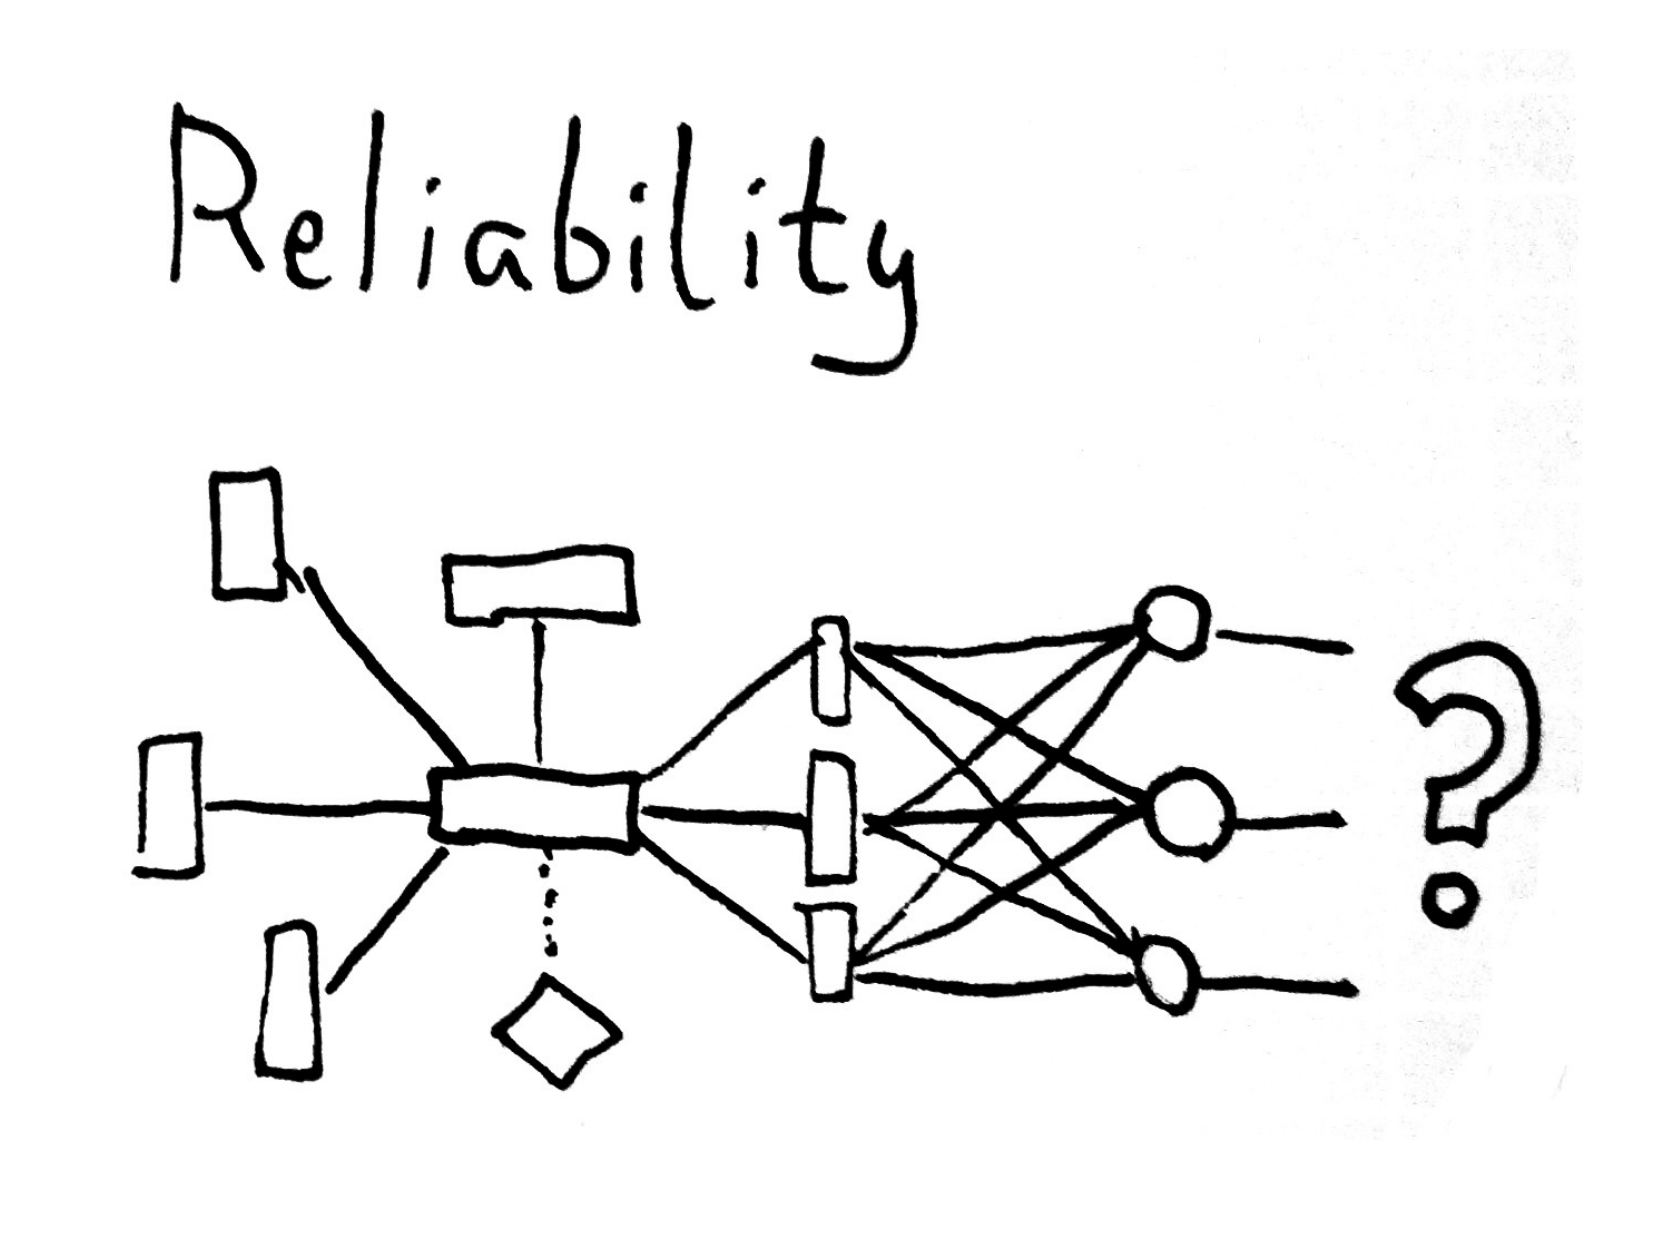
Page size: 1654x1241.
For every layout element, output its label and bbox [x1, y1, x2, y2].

picture [60, 49, 1583, 1141]
